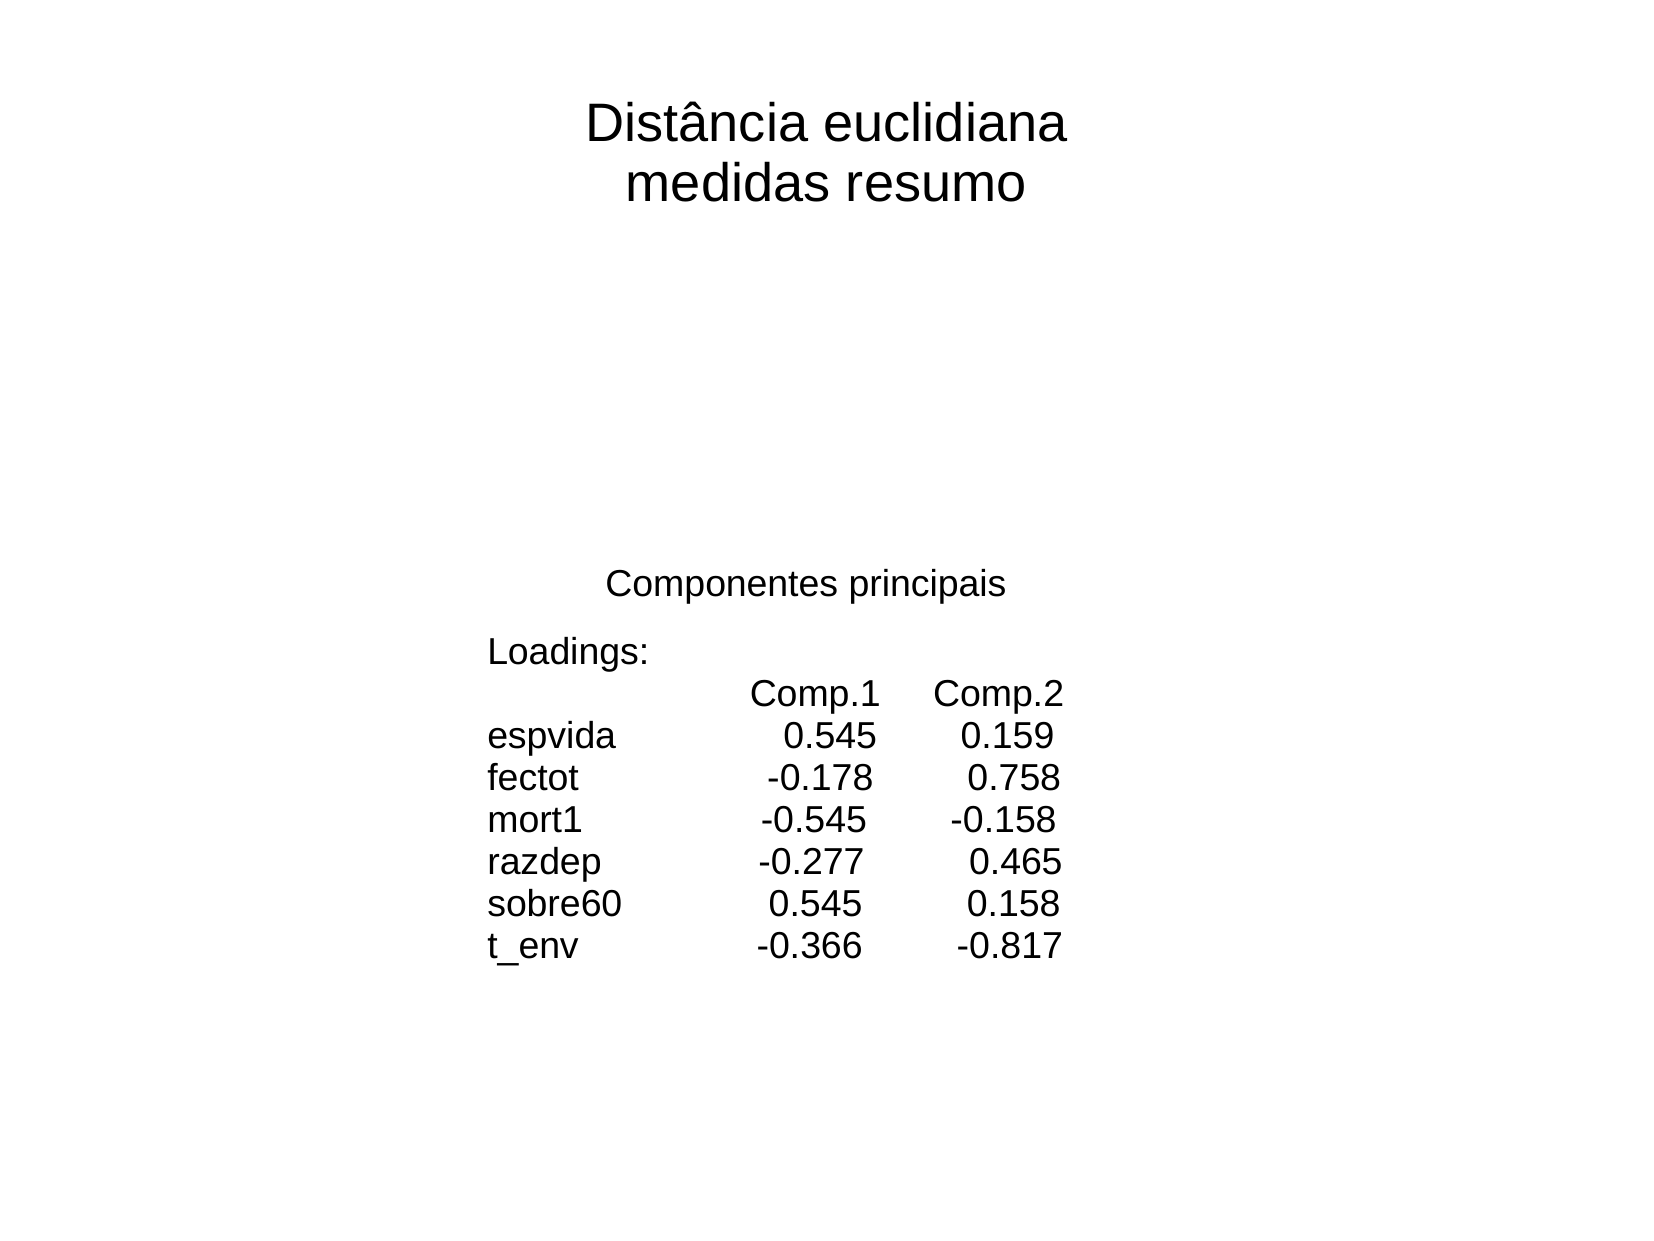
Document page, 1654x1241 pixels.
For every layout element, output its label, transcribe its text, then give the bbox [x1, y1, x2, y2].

text_box Componentes principais [0, 555, 1642, 612]
title Distância euclidiana medidas resumo [82, 49, 1571, 257]
text_box Loadings: Comp.1 Comp.2 espvida 0.545 0.159 fectot -0.178 0.758 mort1 -0.545 -0.158 razdep -0.277 0.465 sobre60 0.545 0.158 t_env -0.366 -0.817 [472, 623, 1158, 1016]
